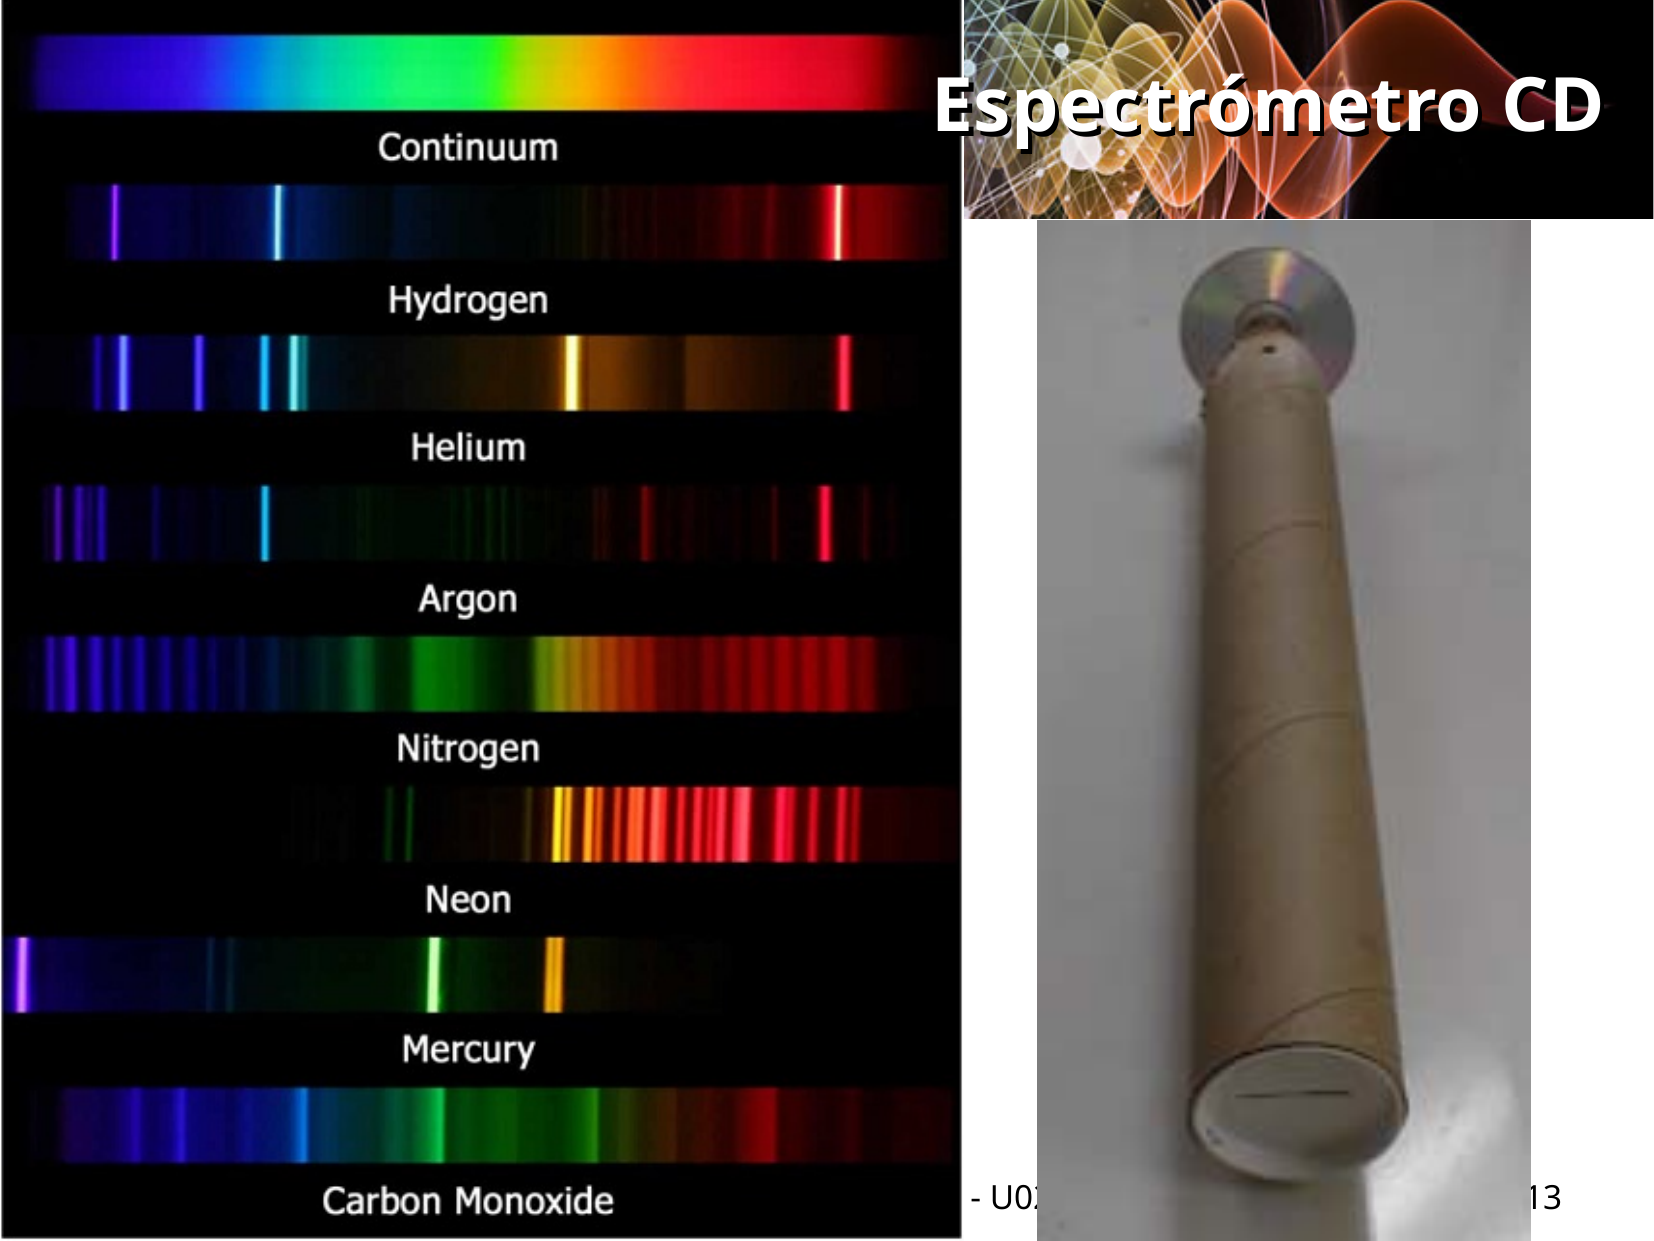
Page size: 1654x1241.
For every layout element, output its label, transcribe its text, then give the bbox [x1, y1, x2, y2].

picture [0, 0, 1654, 1241]
picture [1037, 220, 1531, 1241]
title Espectrómetro CD [45, 15, 1606, 191]
